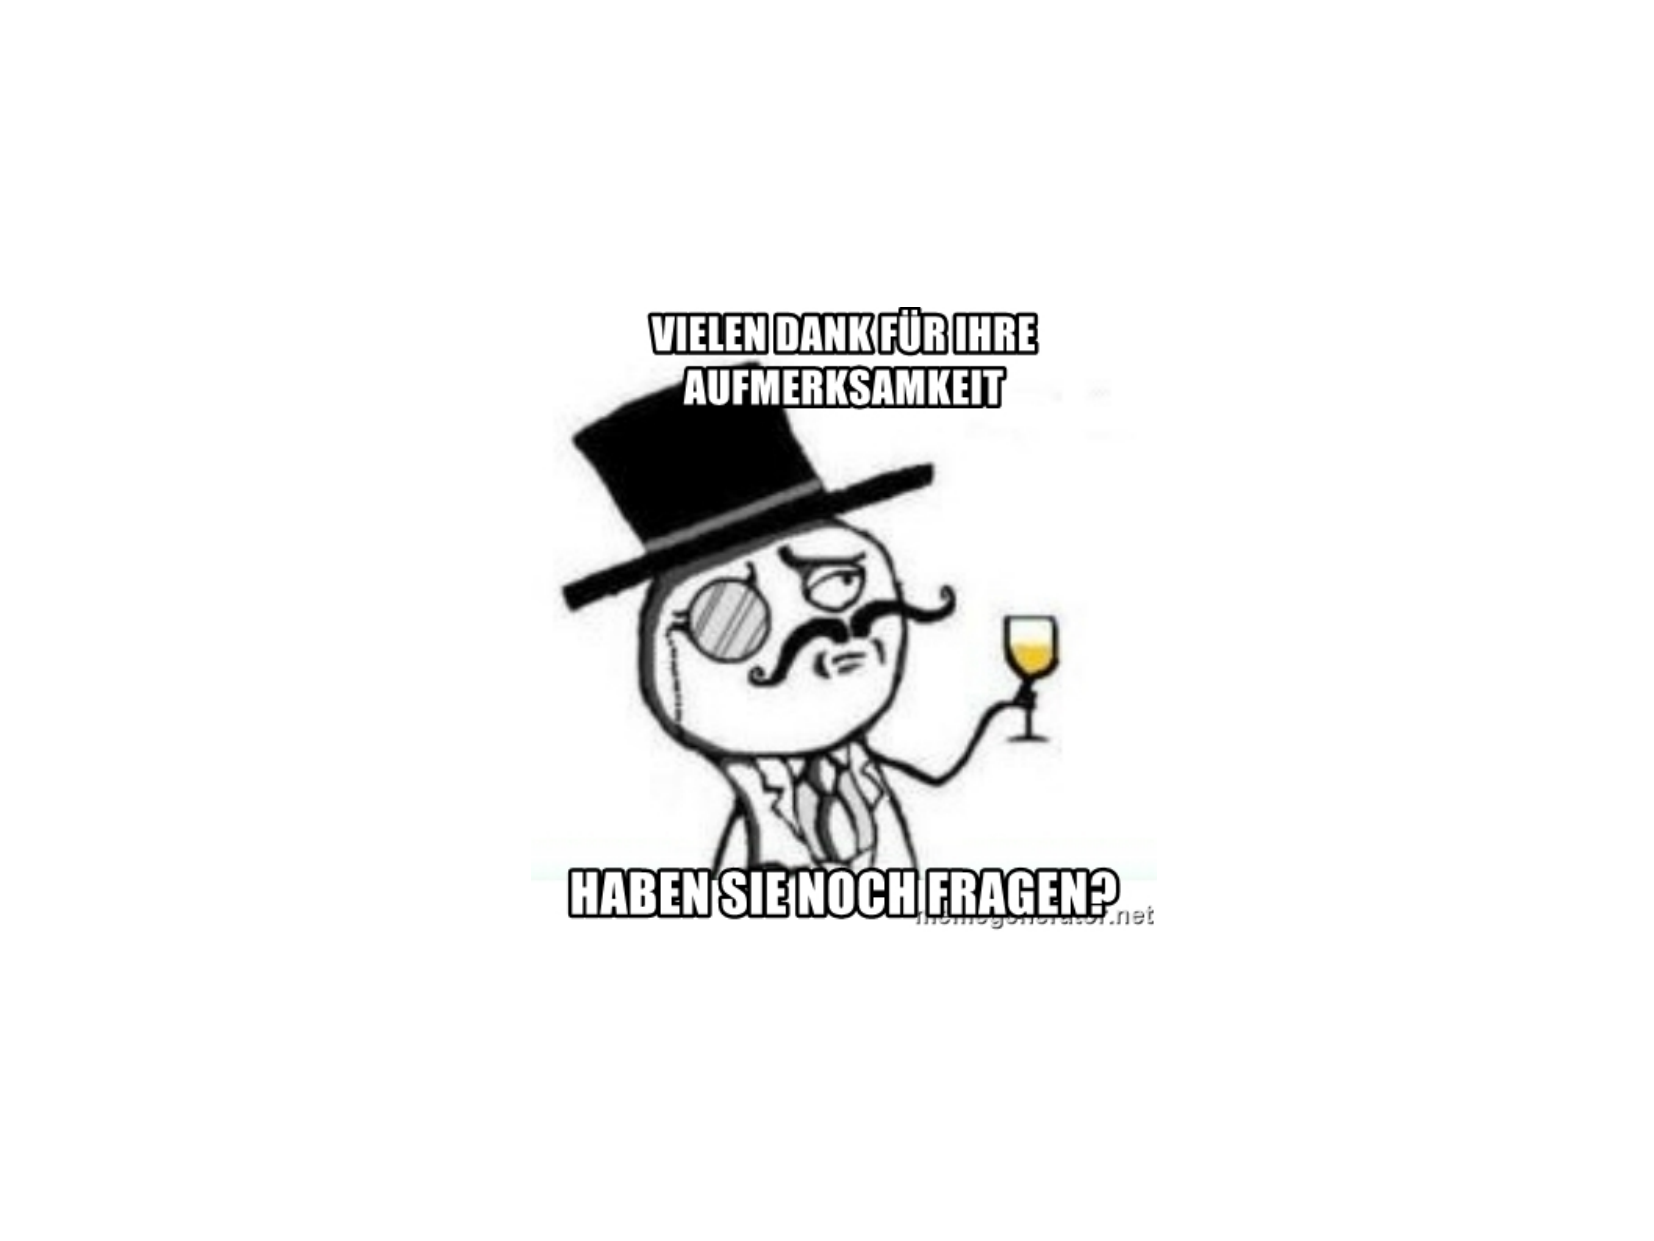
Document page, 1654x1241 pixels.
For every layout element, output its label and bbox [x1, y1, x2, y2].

picture [531, 307, 1157, 933]
